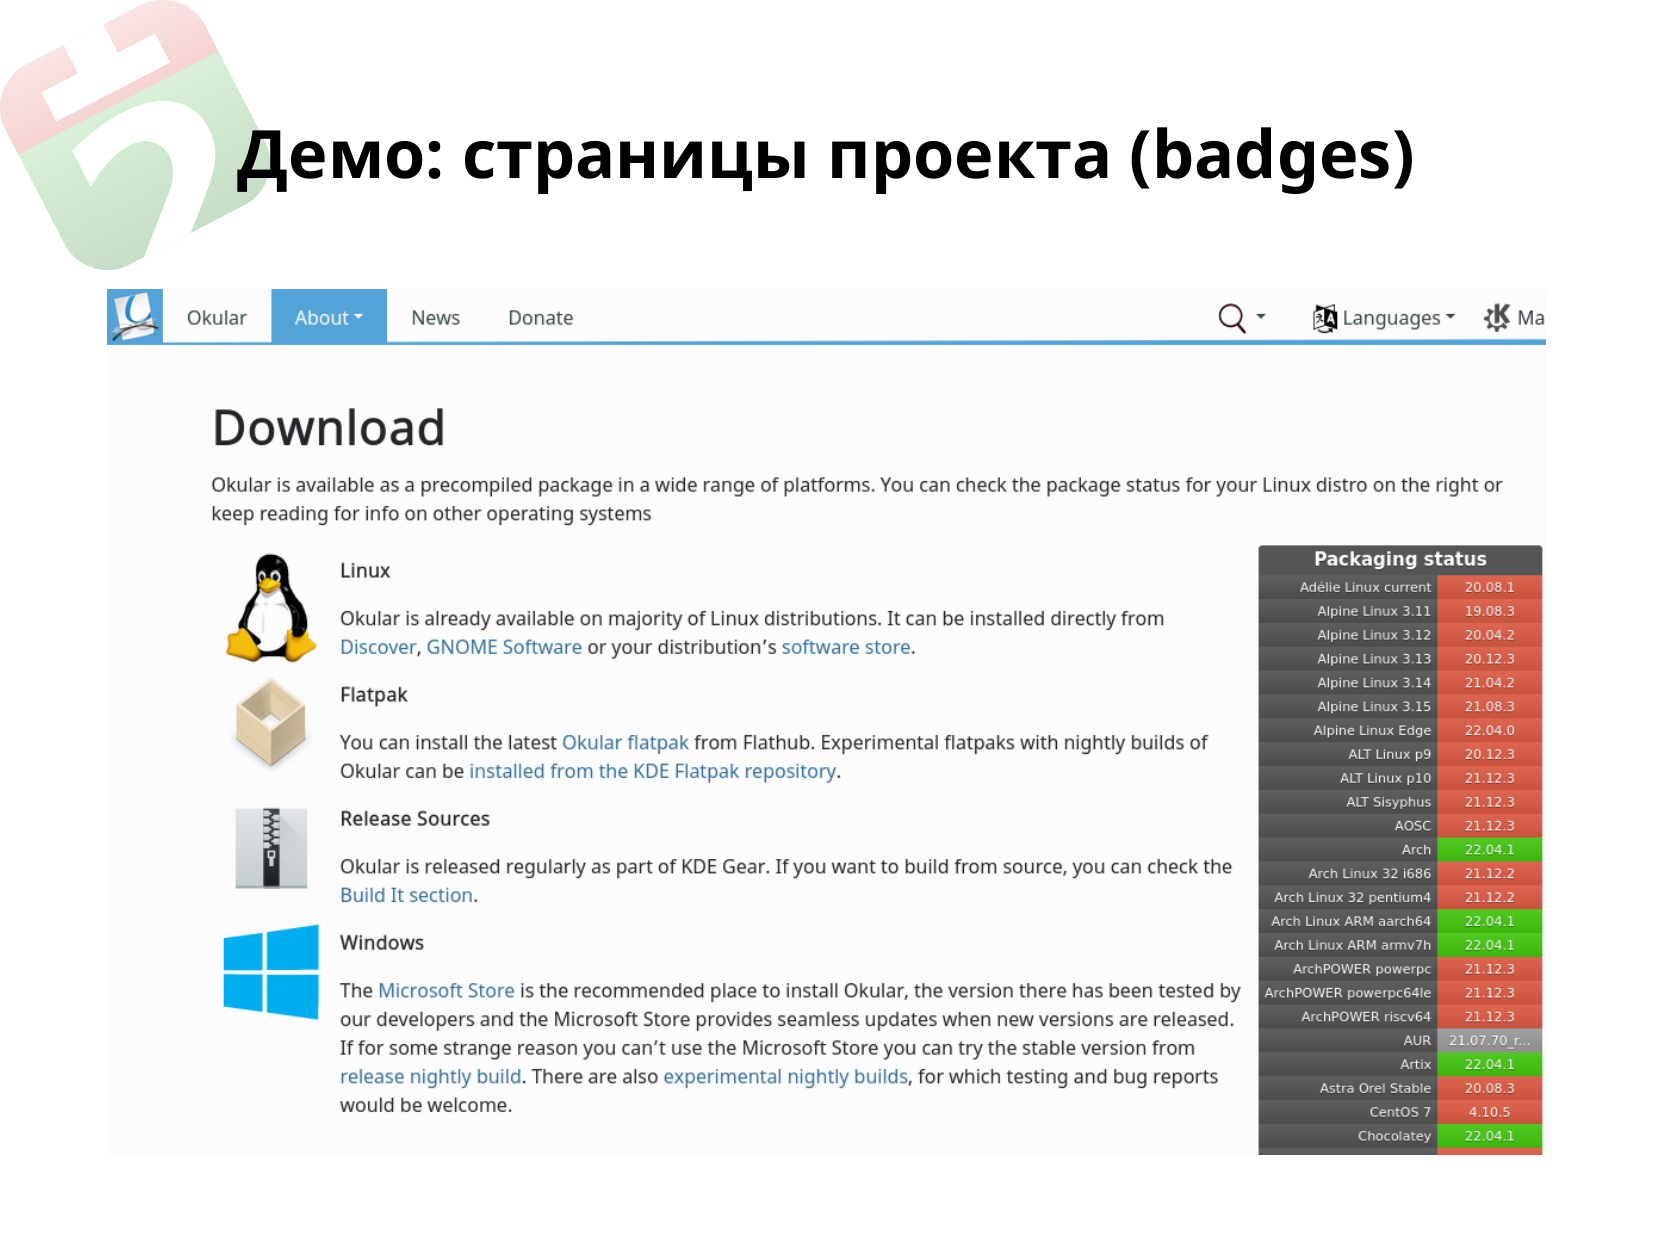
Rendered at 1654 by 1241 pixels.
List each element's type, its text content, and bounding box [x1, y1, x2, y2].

picture [107, 289, 1546, 1155]
title Демо: страницы проекта (badges) [82, 49, 1571, 257]
